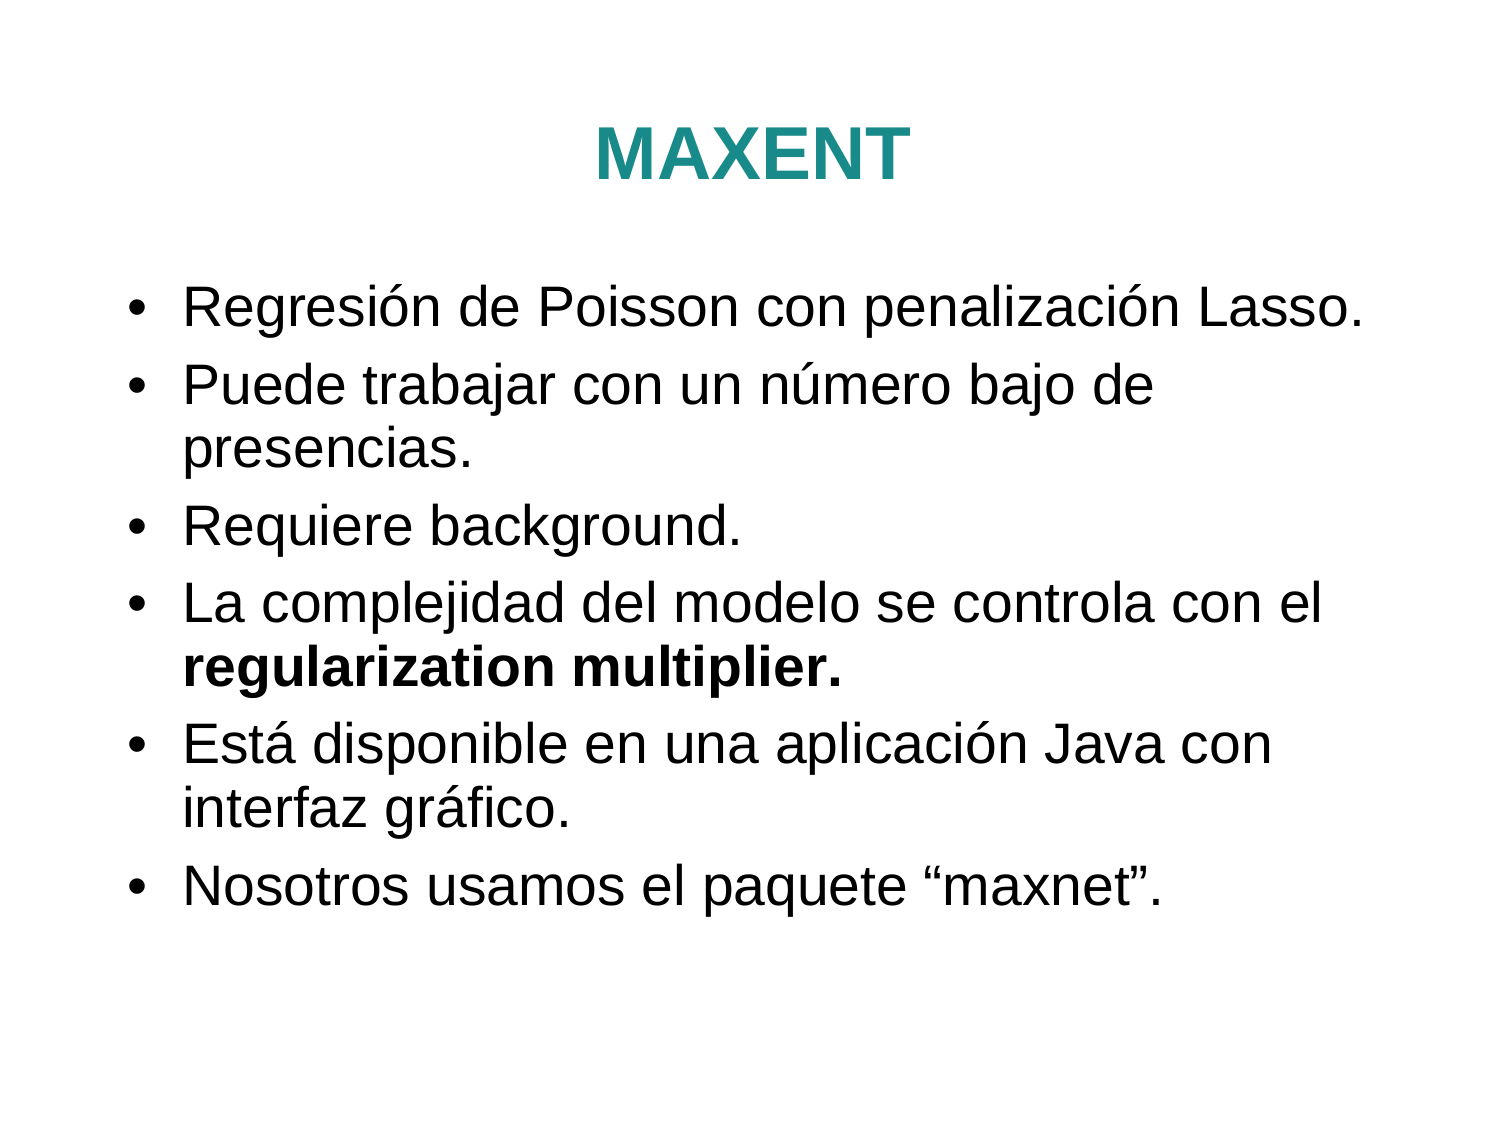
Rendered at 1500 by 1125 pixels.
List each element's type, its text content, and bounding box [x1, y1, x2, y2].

list Regresión de Poisson con penalización Lasso. Puede trabajar con un número bajo de presencias. Requiere background. La complejidad del modelo se controla con el regularization multiplier. Está disponible en una aplicación Java con interfaz gráfico. Nosotros usamos el paquete “maxnet”. [112, 267, 1388, 983]
title MAXENT [115, 28, 1391, 280]
